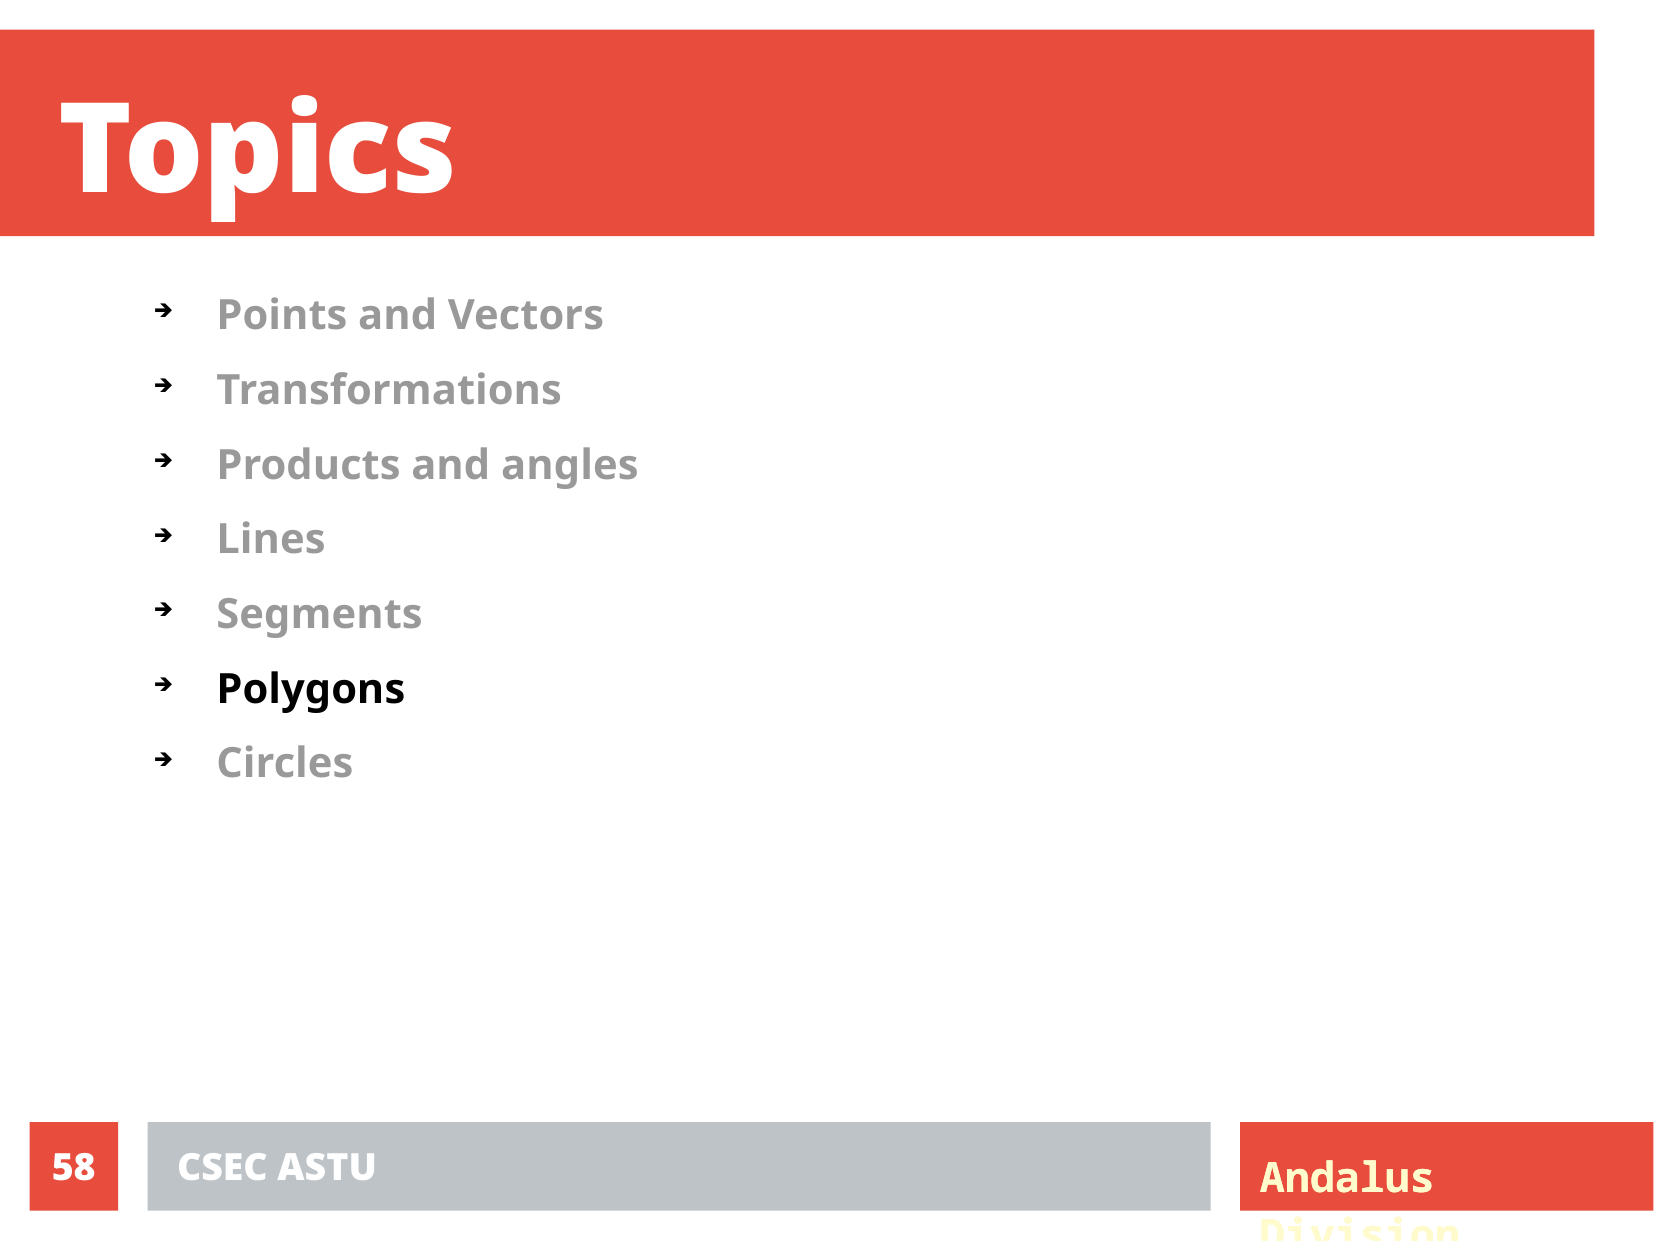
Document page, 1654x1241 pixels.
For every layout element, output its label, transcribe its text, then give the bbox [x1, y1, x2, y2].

title Topics [59, 59, 1595, 207]
text_box Andalus Division [1245, 1140, 1636, 1197]
list Points and Vectors Transformations Products and angles Lines Segments Polygons Circles [59, 285, 1565, 1093]
